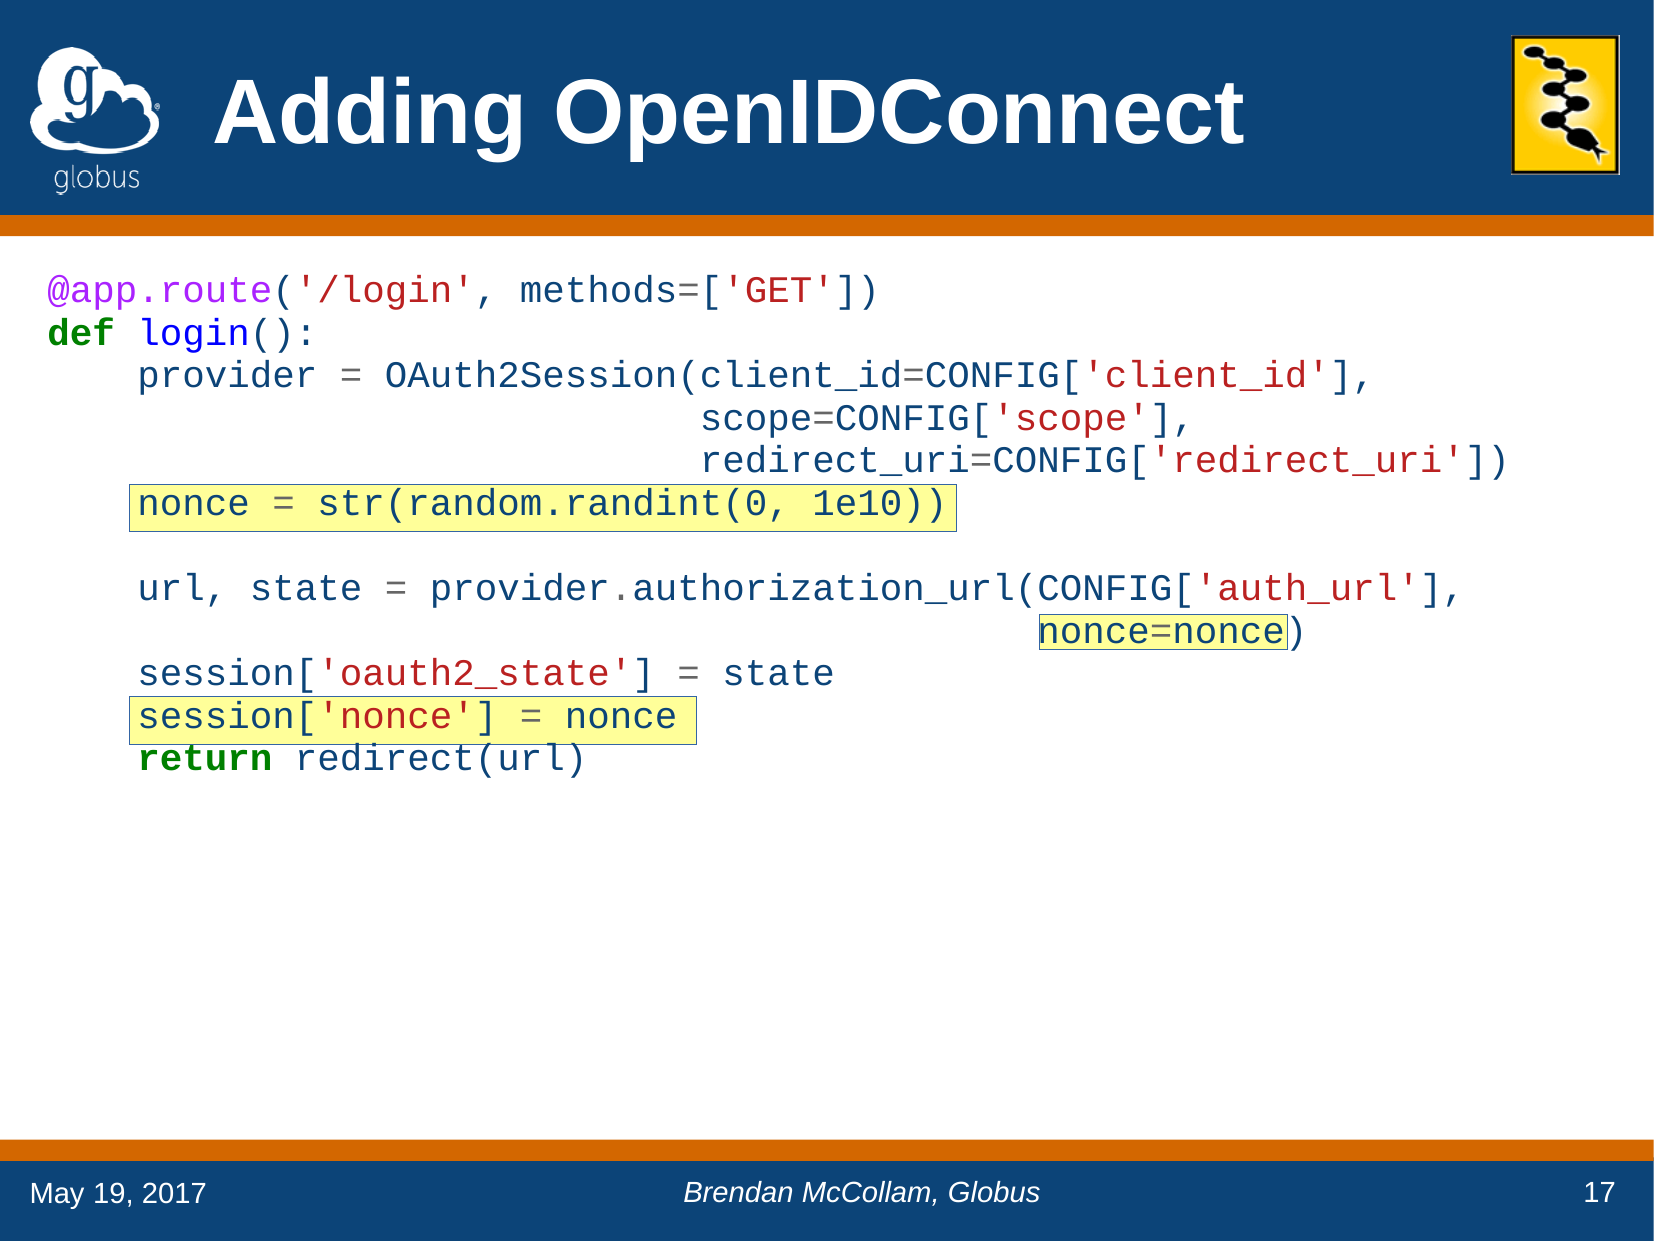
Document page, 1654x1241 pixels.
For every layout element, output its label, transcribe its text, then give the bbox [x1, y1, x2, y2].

picture [1511, 35, 1620, 175]
picture [30, 47, 160, 195]
title Adding OpenIDConnect [212, 8, 1465, 216]
list @app.route('/login', methods=['GET']) def login(): provider = OAuth2Session(client_id=CONFIG['client_id'], scope=CONFIG['scope'], redirect_uri=CONFIG['redirect_uri']) nonce = str(random.randint(0, 1e10)) url, state = provider.authorization_url(CONFIG['auth_url'], nonce=nonce) session['oauth2_state'] = state session['nonce'] = nonce return redirect(url) [47, 271, 1607, 1111]
